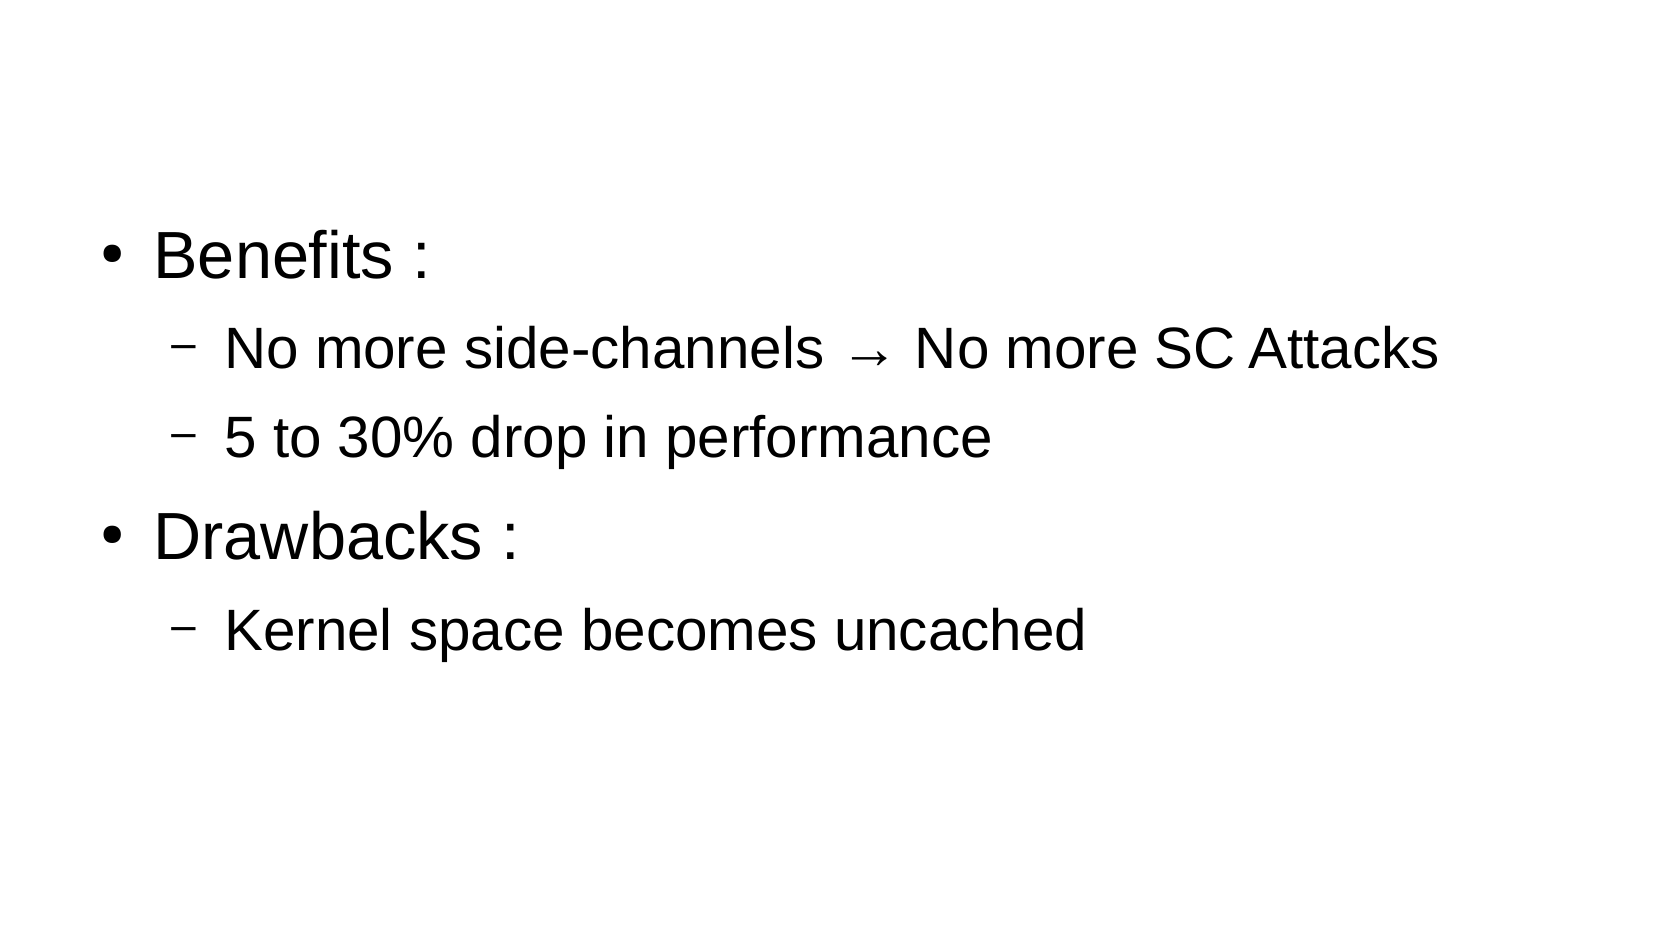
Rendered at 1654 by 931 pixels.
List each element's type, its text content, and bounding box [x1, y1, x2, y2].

list Benefits : No more side-channels → No more SC Attacks 5 to 30% drop in performance Drawbacks : Kernel space becomes uncached [82, 217, 1571, 758]
